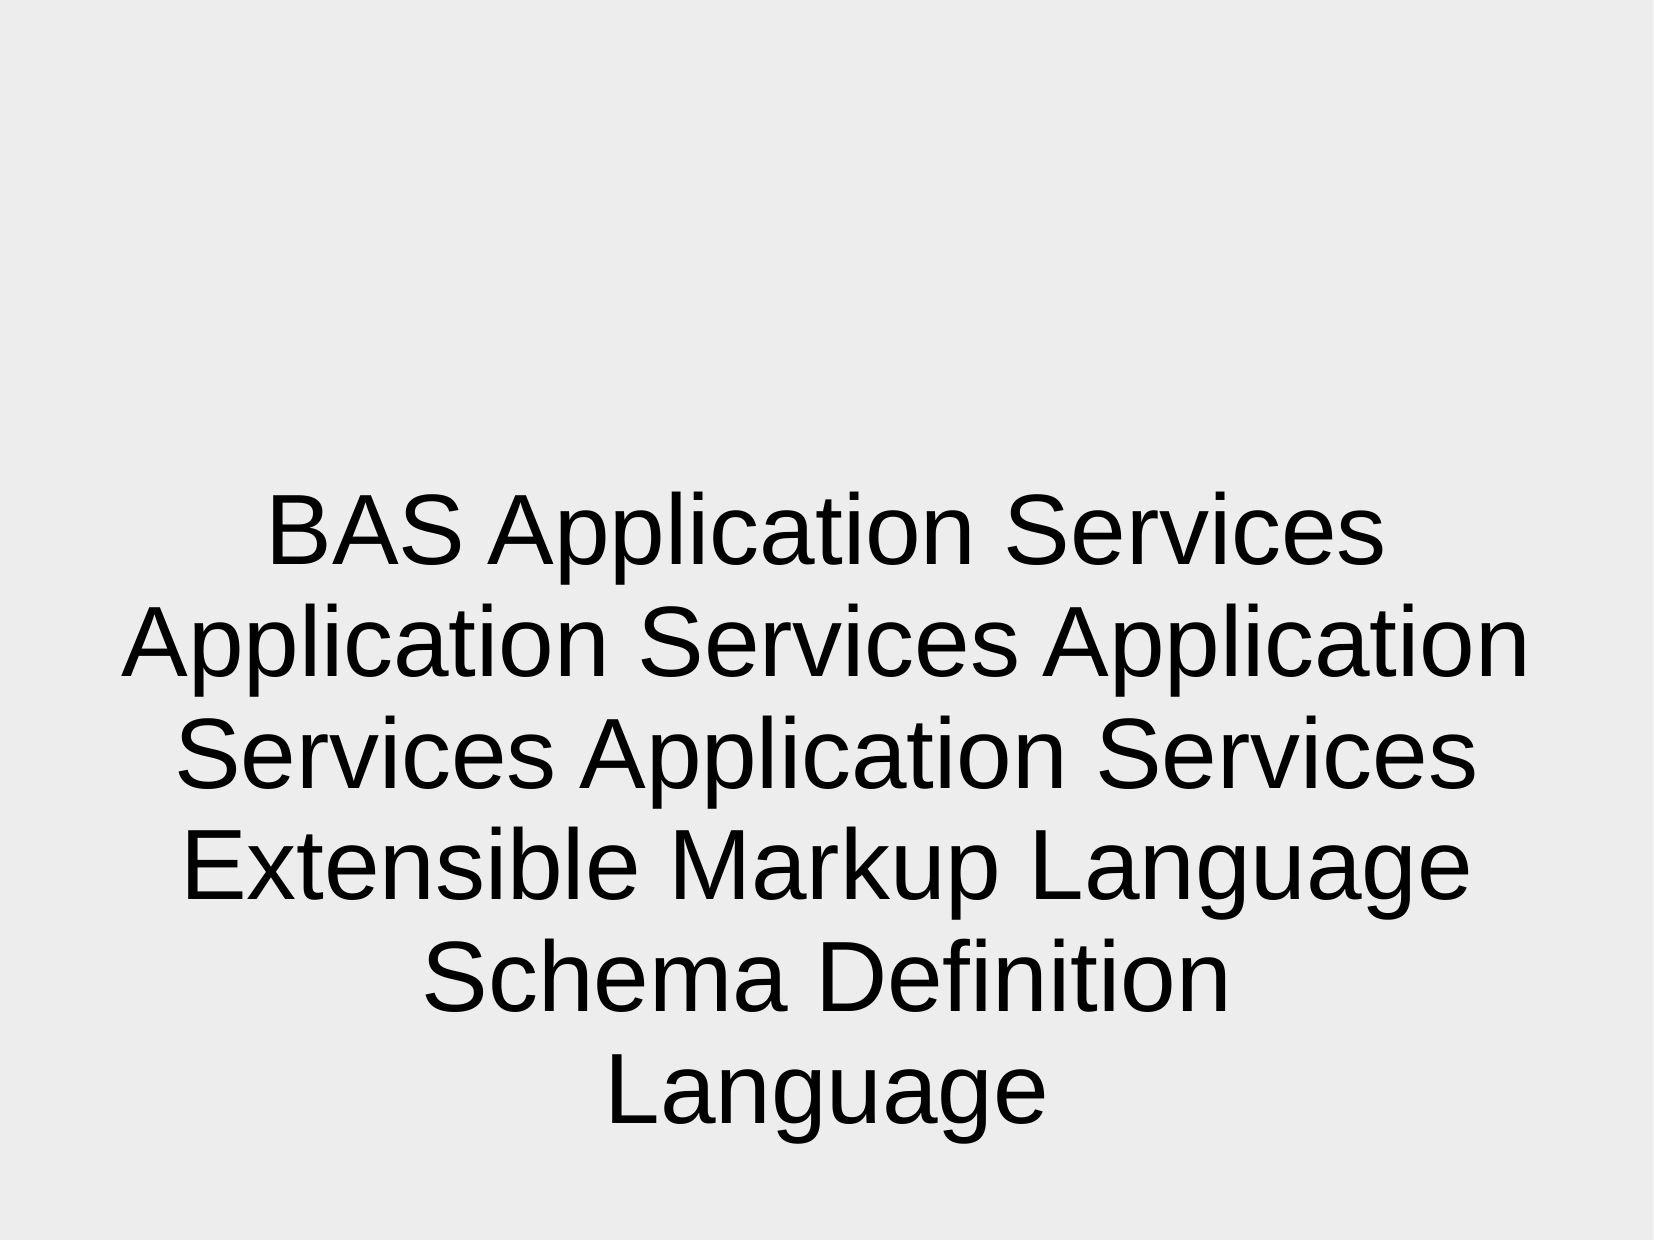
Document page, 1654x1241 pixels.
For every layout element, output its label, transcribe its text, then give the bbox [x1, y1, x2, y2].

text_box BAS Application Services Application Services Application Services Application Services Extensible Markup Language Schema Definition Language [0, 466, 1654, 1151]
